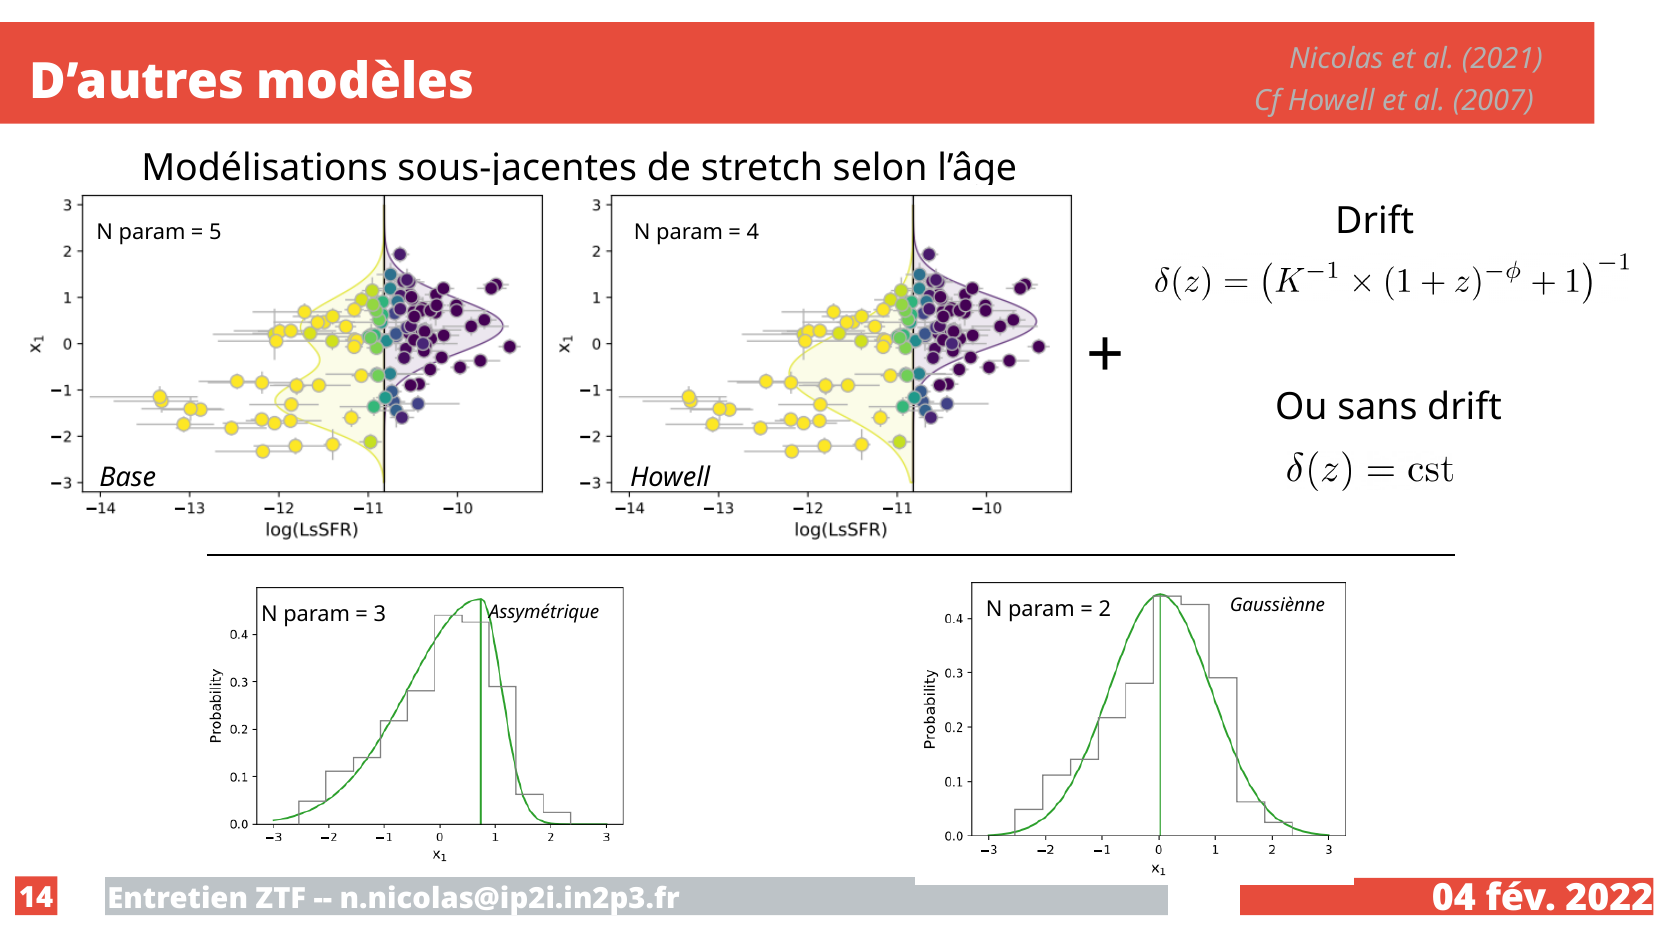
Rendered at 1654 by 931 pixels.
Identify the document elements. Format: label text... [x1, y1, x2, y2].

text_box N param = 5 [81, 208, 256, 249]
picture [915, 573, 1354, 886]
picture [1155, 253, 1629, 304]
text_box Gaussiènne [1215, 583, 1366, 621]
text_box N param = 3 [246, 590, 421, 632]
text_box Assymétrique [474, 590, 640, 628]
text_box Drift [1320, 185, 1441, 246]
text_box N param = 4 [619, 208, 793, 249]
picture [1287, 451, 1453, 491]
text_box Nicolas et al. (2021) [1274, 30, 1600, 80]
title D’autres modèles [29, 44, 1274, 113]
text_box Cf Howell et al. (2007) [1239, 72, 1598, 122]
text_box Howell [615, 450, 751, 552]
text_box + [1082, 298, 1147, 408]
text_box Modélisations sous-jacentes de stretch selon l’âge [126, 132, 1111, 191]
text_box Base [84, 450, 220, 552]
text_box N param = 2 [970, 585, 1156, 626]
picture [17, 185, 1082, 552]
text_box Ou sans drift [1260, 372, 1561, 431]
picture [201, 579, 631, 871]
